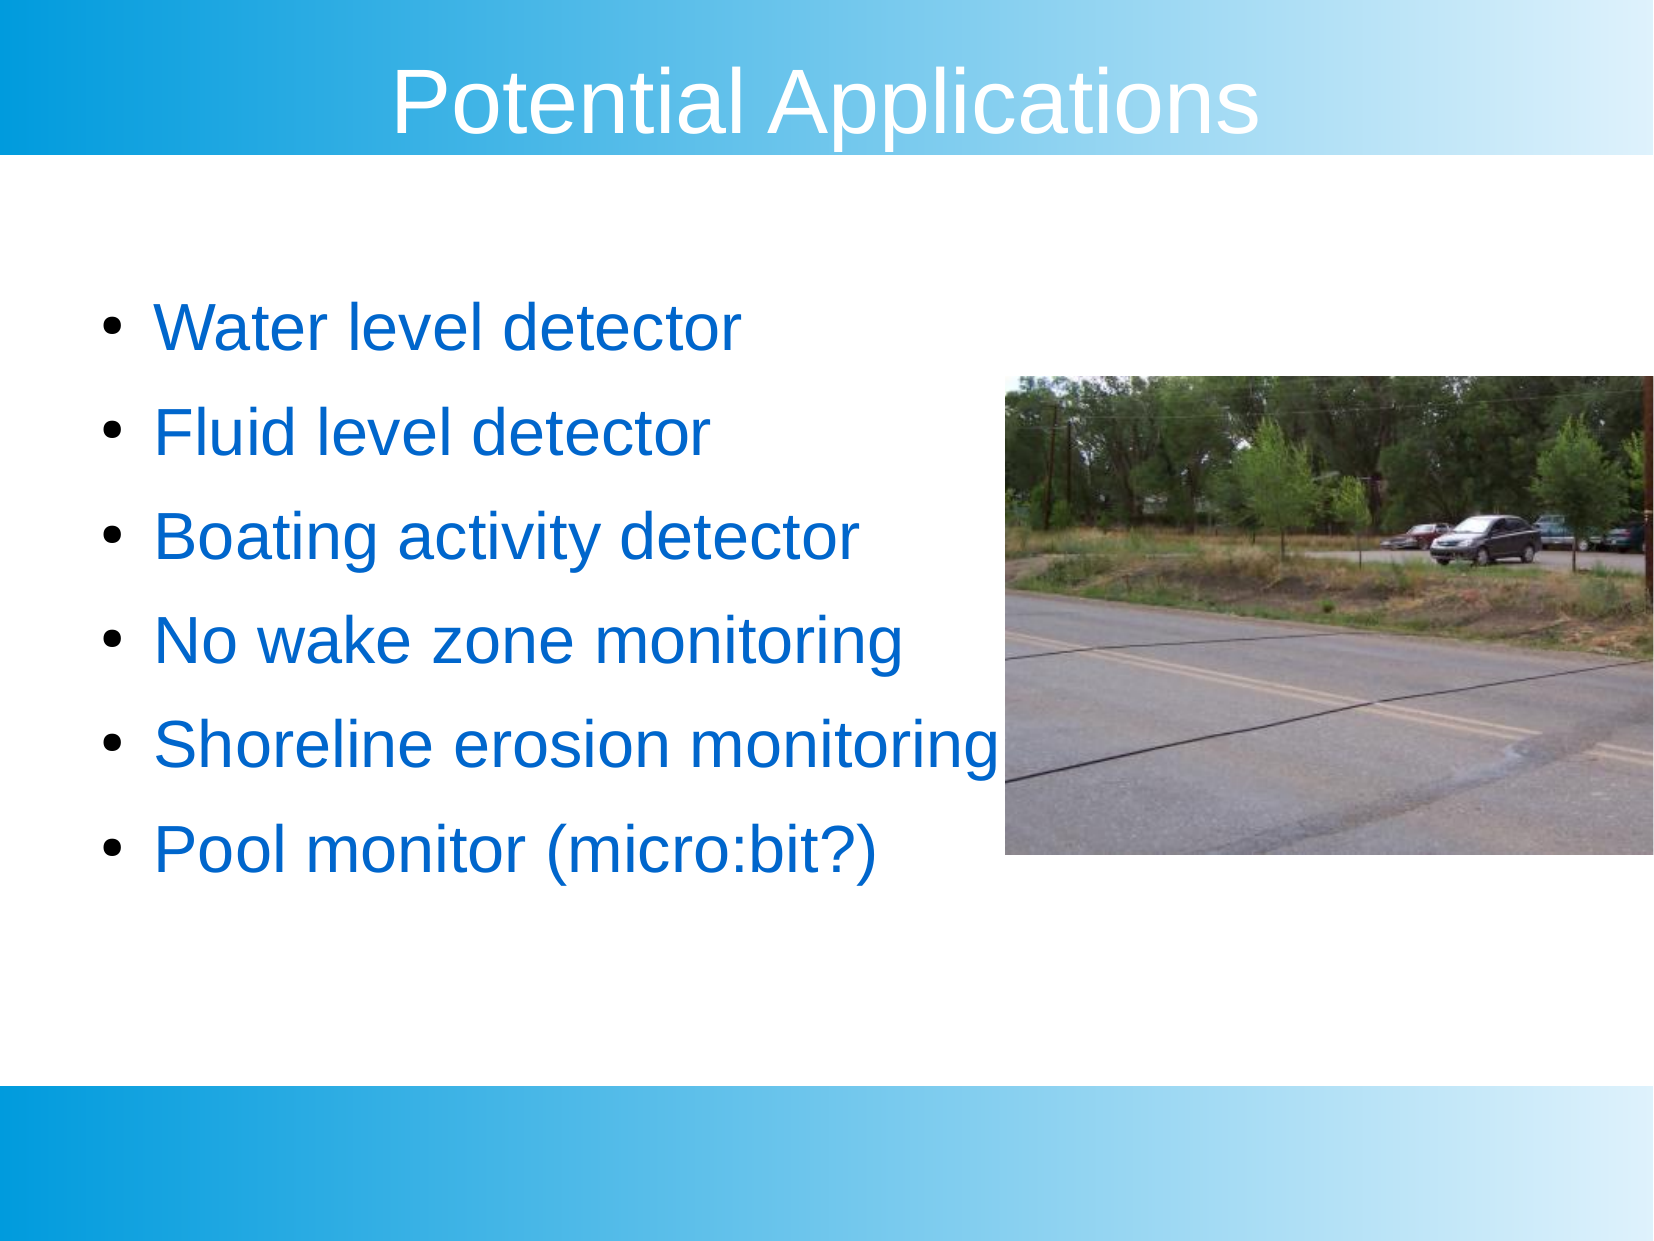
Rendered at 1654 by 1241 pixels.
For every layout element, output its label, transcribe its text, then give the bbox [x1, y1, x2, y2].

picture [1005, 376, 1654, 856]
title Potential Applications [82, 49, 1571, 155]
list Water level detector Fluid level detector Boating activity detector No wake zone monitoring Shoreline erosion monitoring Pool monitor (micro:bit?) [82, 290, 1571, 1010]
